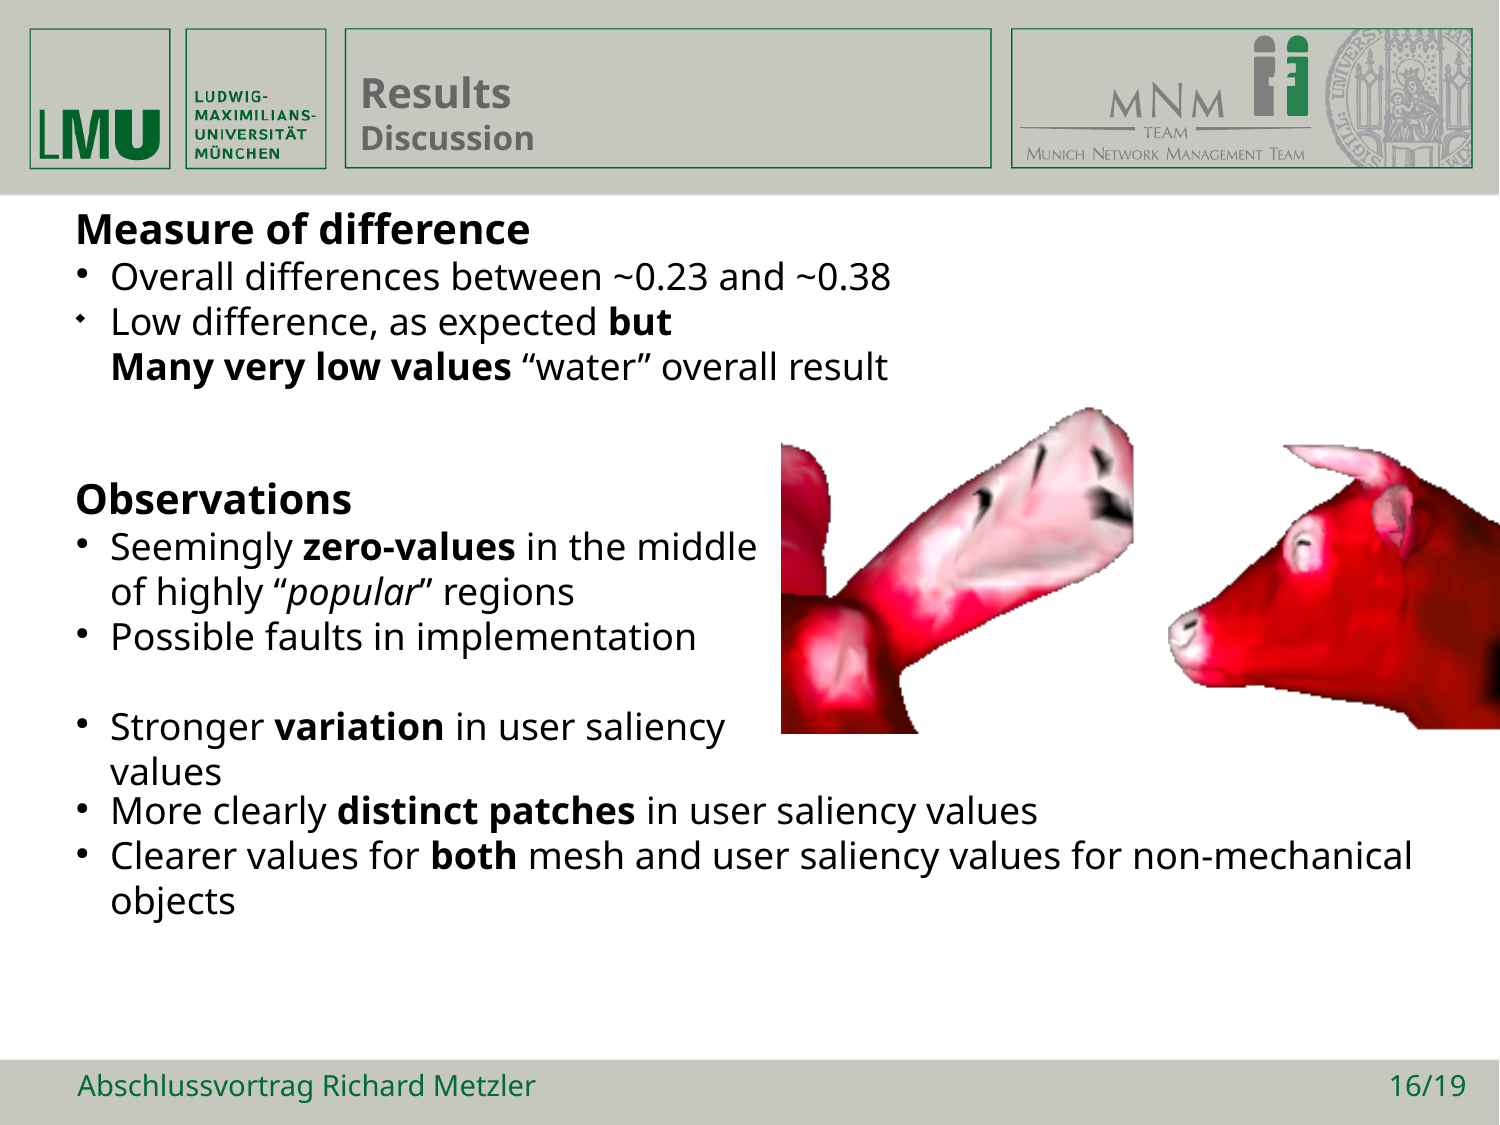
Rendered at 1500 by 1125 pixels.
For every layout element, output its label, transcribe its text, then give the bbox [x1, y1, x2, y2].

picture [0, 1058, 1499, 1125]
text_box Abschlussvortrag Richard Metzler [62, 1059, 1245, 1107]
text_box Observations Seemingly zero-values in the middle of highly “popular” regions Possible faults in implementation Stronger variation in user saliency values [60, 464, 782, 780]
text_box Results Discussion [345, 59, 986, 165]
text_box 16/19 [1320, 1059, 1482, 1107]
text_box More clearly distinct patches in user saliency values Clearer values for both mesh and user saliency values for non-mechanical objects [60, 780, 1500, 1021]
picture [781, 404, 1500, 735]
picture [0, 0, 1499, 196]
text_box Measure of difference Overall differences between ~0.23 and ~0.38 Low difference, as expected but Many very low values “water” overall result [60, 195, 1486, 464]
